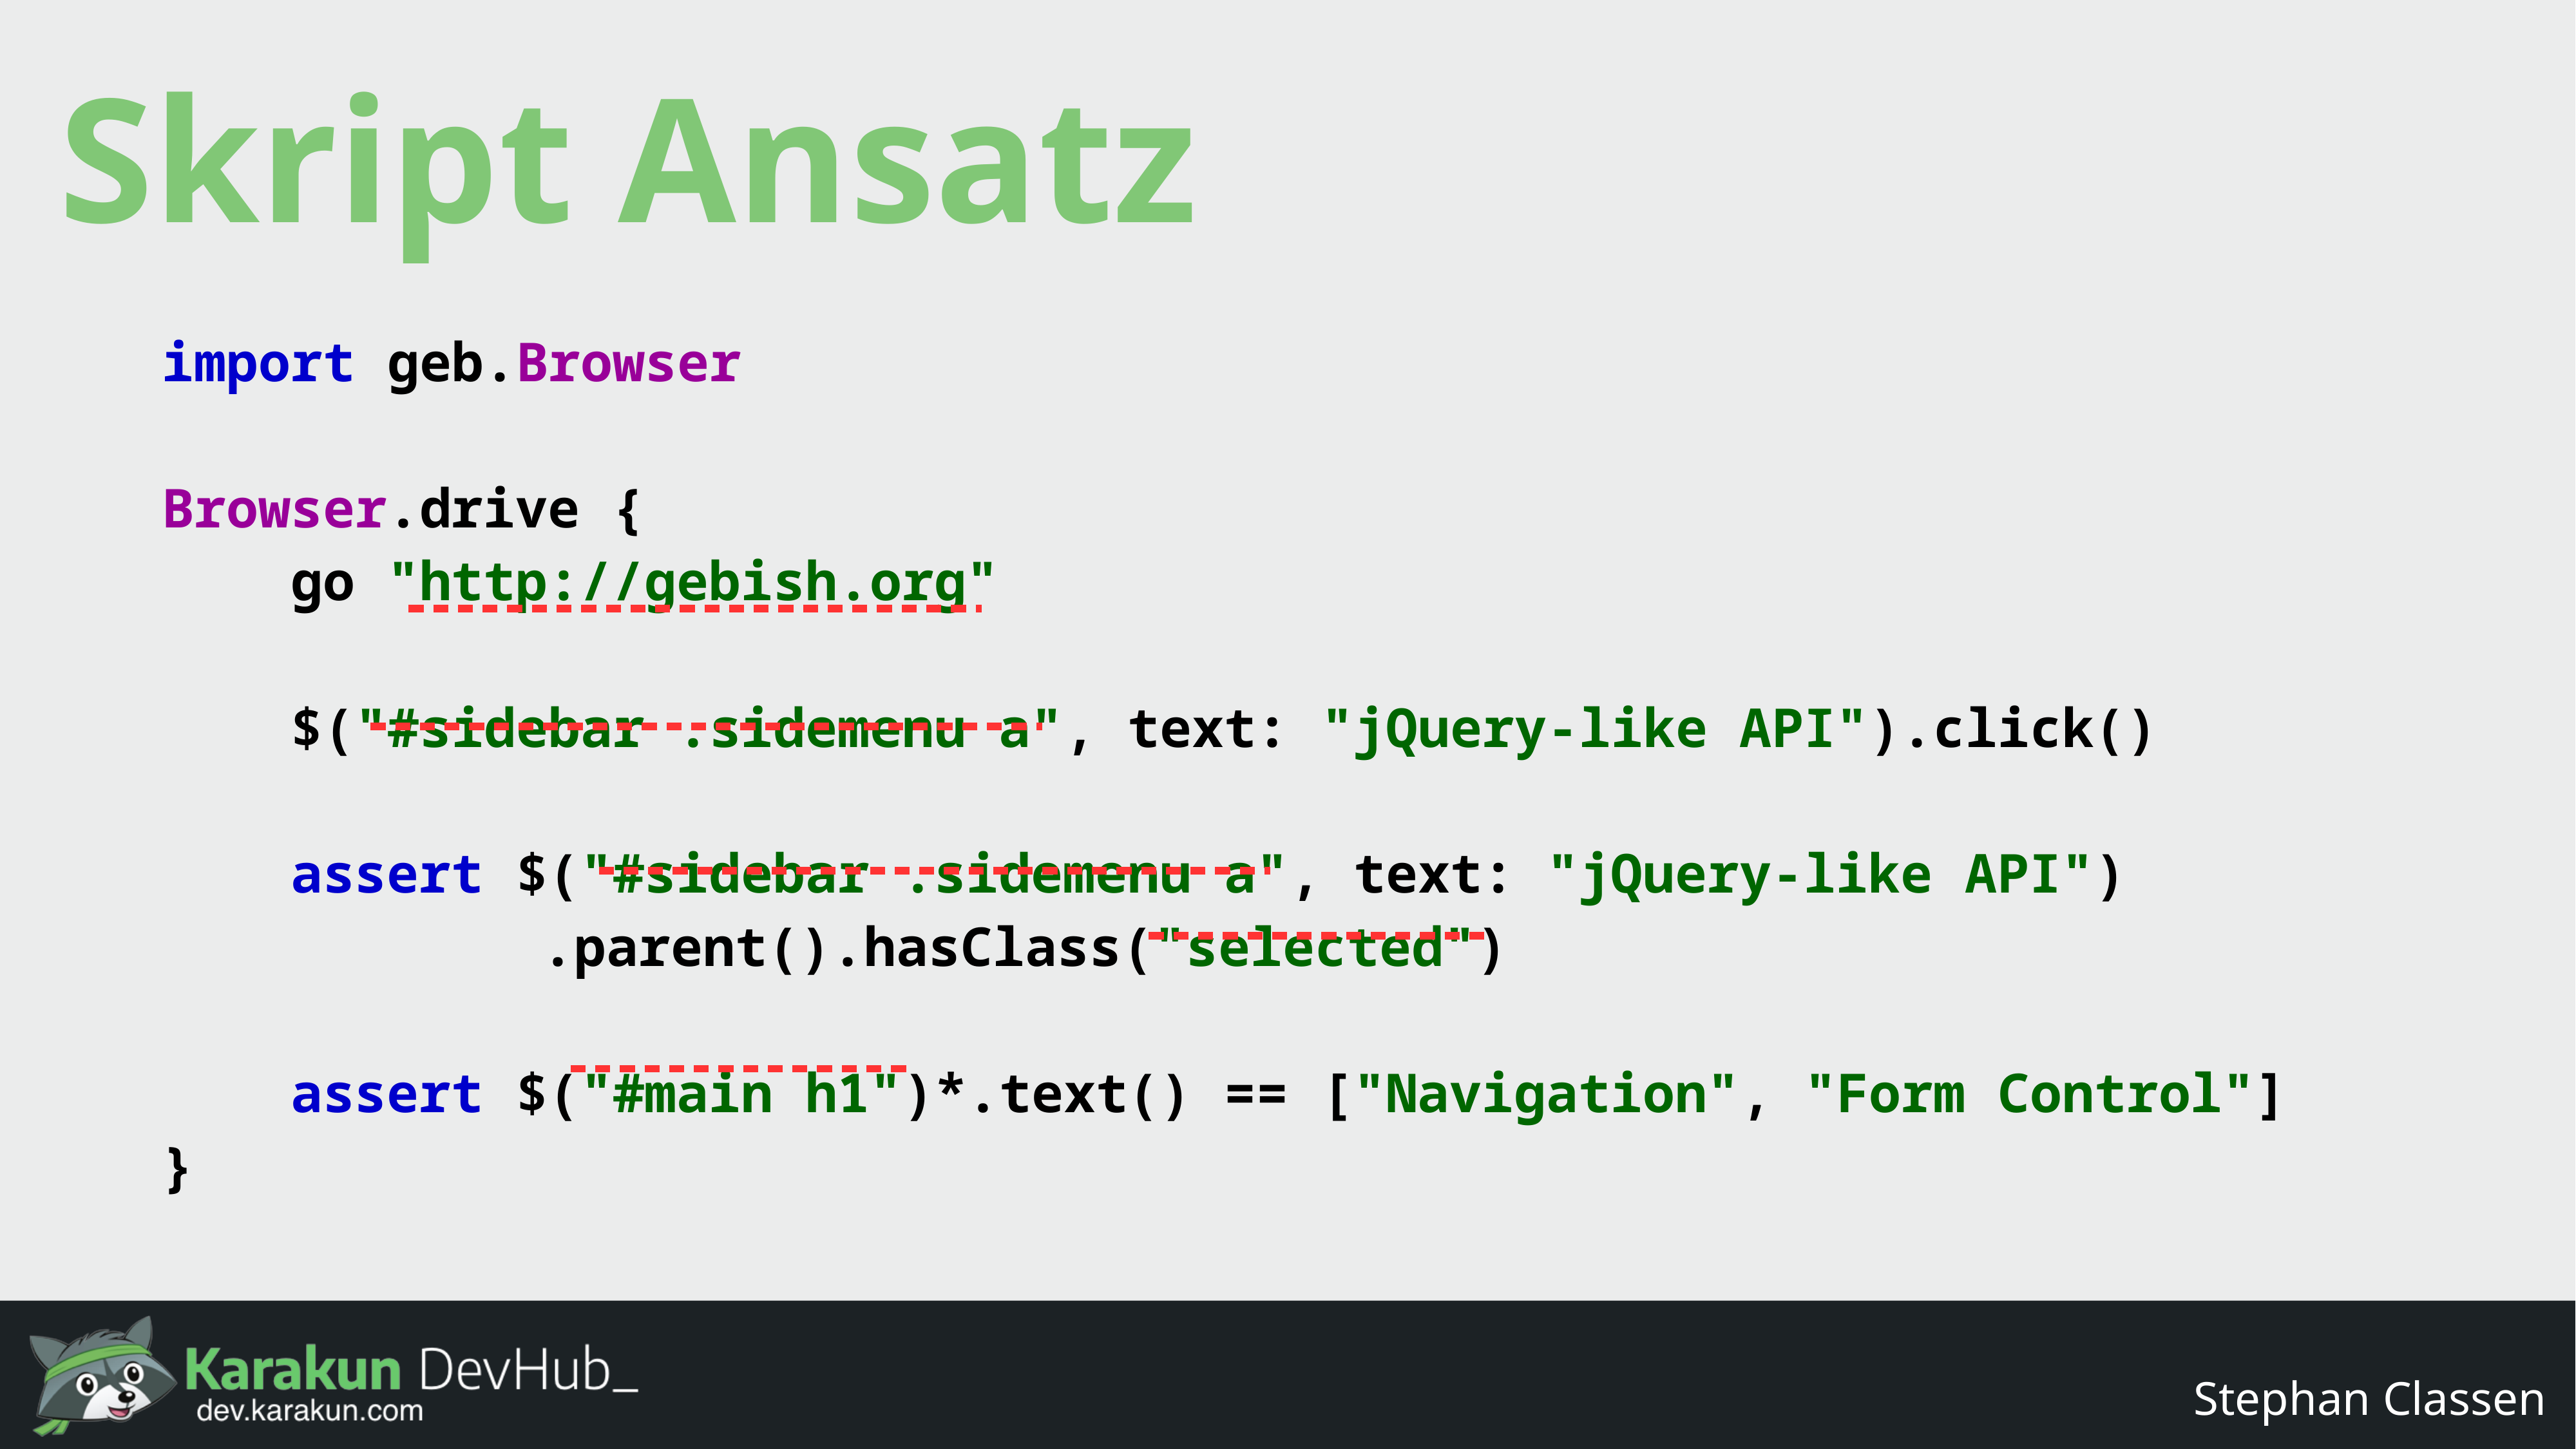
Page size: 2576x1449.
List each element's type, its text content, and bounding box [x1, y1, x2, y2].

text_box import geb.Browser Browser.drive { go "http://gebish.org" $("#sidebar .sidemenu a", text: "jQuery-like API").click() assert $("#sidebar .sidemenu a", text: "jQuery-like API") .parent().hasClass("selected") assert $("#main h1")*.text() == ["Navigation", "Form Control"] } [152, 319, 2496, 1233]
picture [30, 1316, 647, 1437]
text_box Stephan Classen [1795, 1361, 2557, 1434]
text_box Skript Ansatz [49, 34, 2523, 259]
text_box [0, 1300, 2575, 1449]
